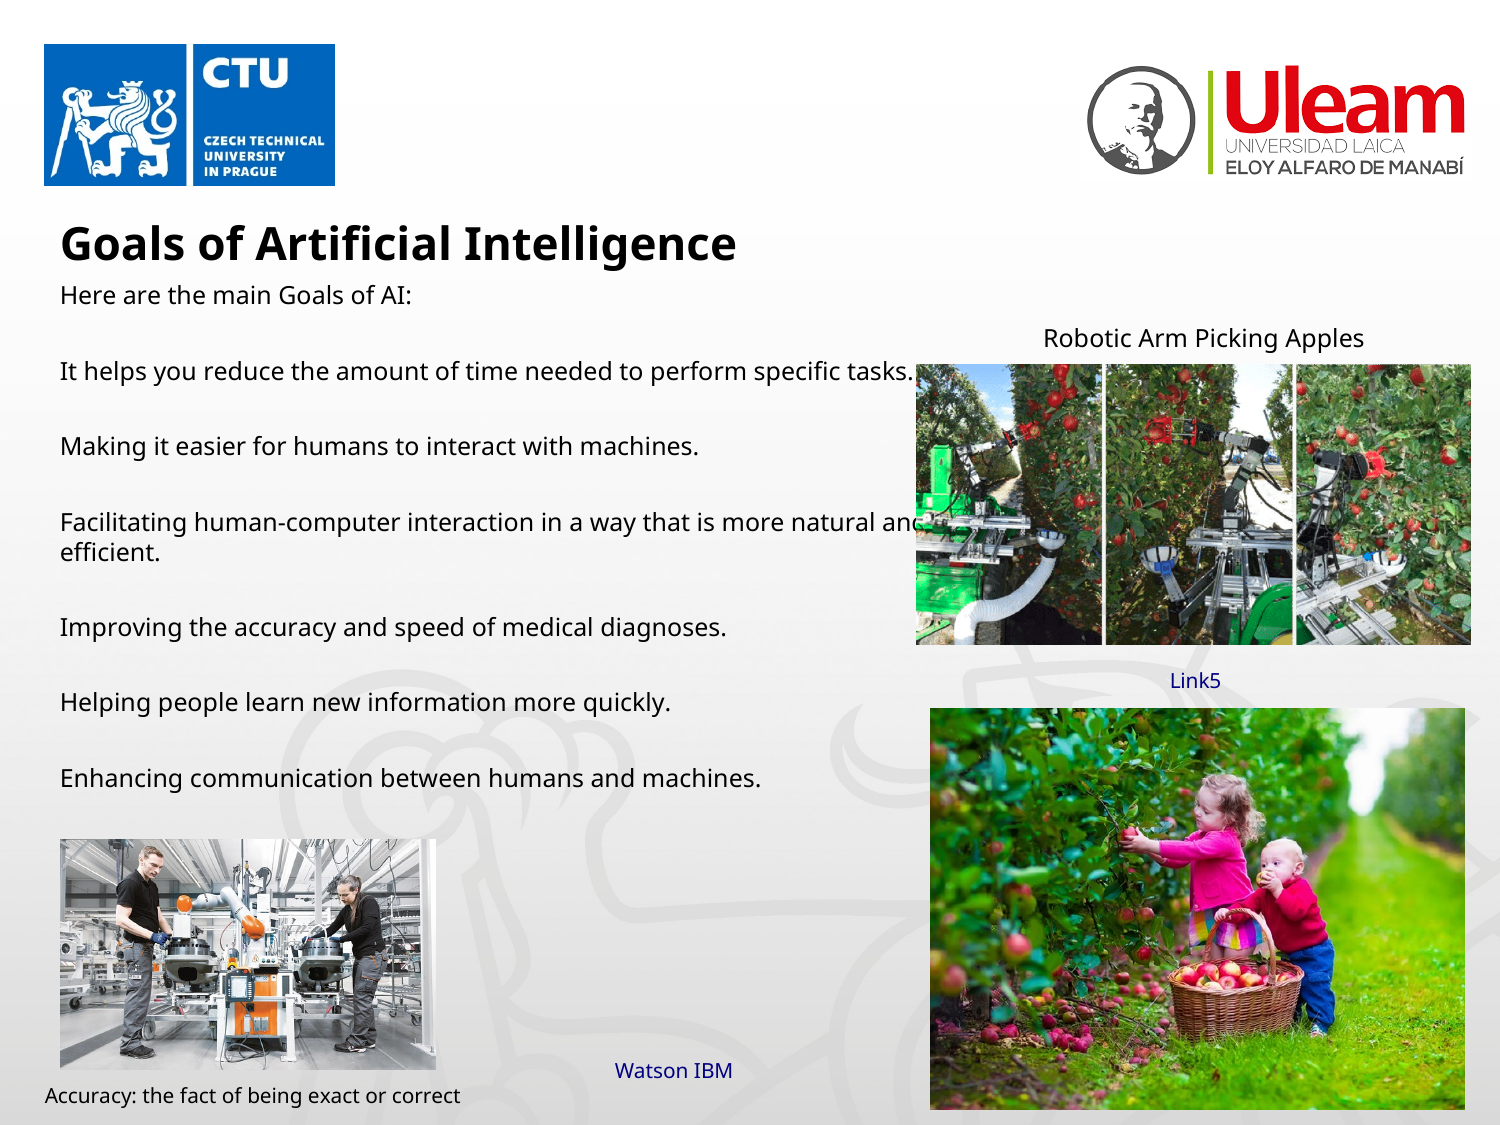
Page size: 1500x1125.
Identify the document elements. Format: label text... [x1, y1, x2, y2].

text_box Robotic Arm Picking Apples [1028, 314, 1456, 364]
text_box Link5 [1155, 660, 1276, 706]
text_box Watson IBM [600, 1050, 766, 1115]
text_box Accuracy: the fact of being exact or correct [30, 1075, 766, 1125]
title Goals of Artificial Intelligence [45, 212, 1306, 328]
picture [0, 0, 1500, 1125]
text_box Here are the main Goals of AI: It helps you reduce the amount of time needed to perform specific tasks. Making it easier for humans to interact with machines. Facilitating human-computer interaction in a way that is more natural and efficient. Improving the accuracy and speed of medical diagnoses. Helping people learn new information more quickly. Enhancing communication between humans and machines. [45, 272, 947, 901]
